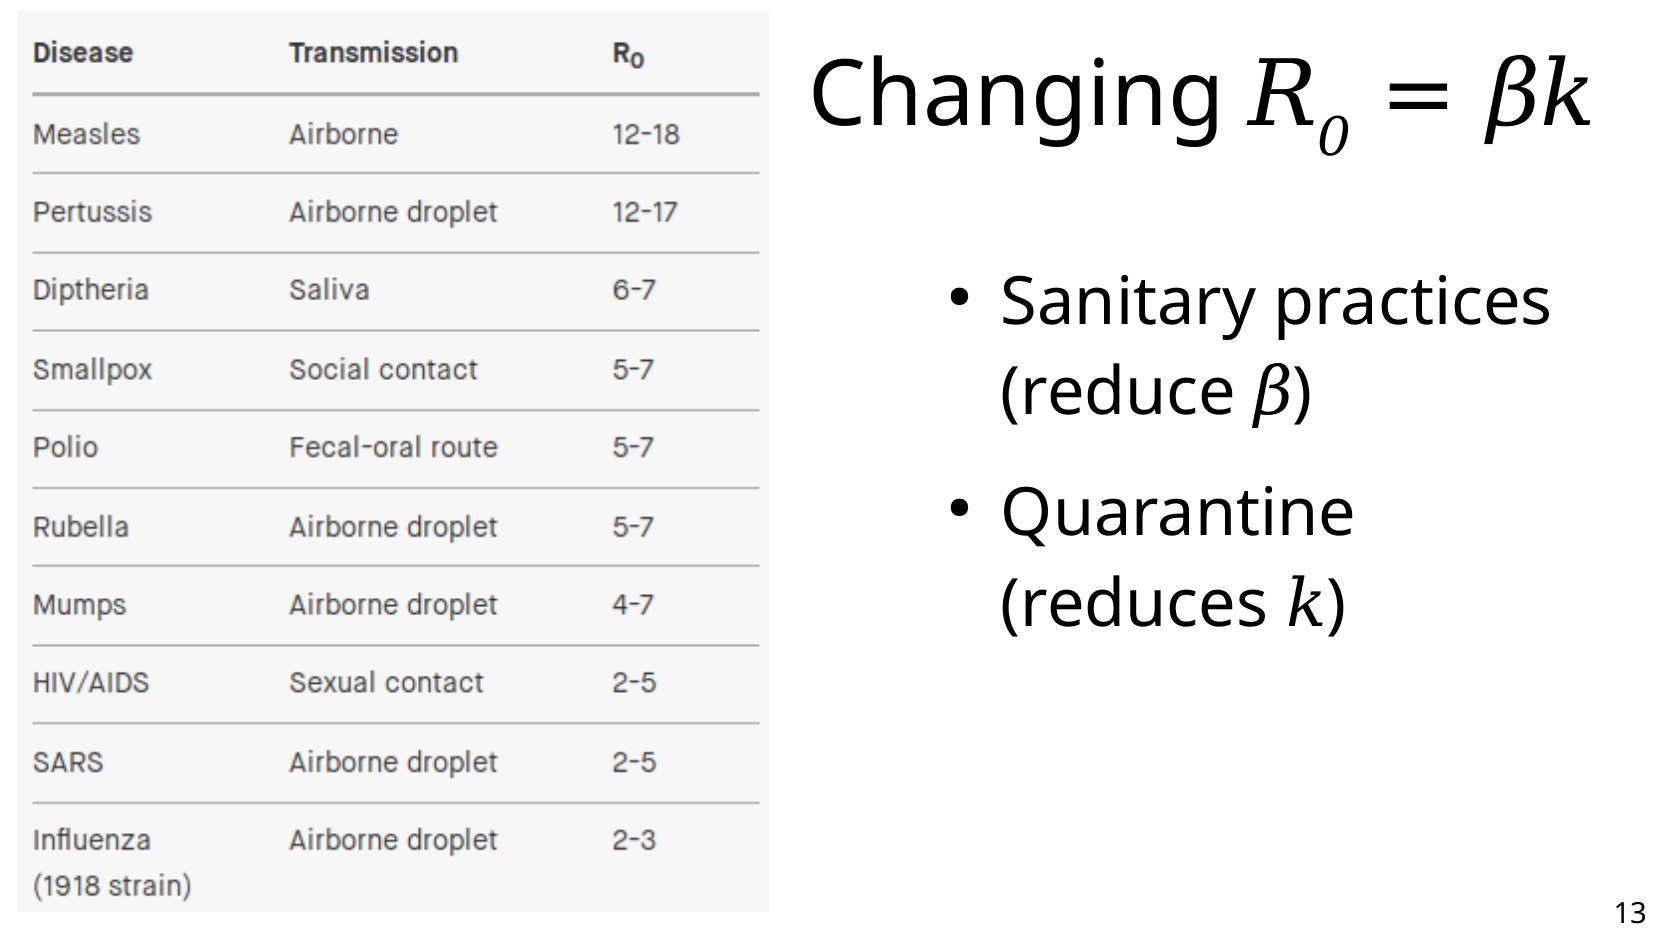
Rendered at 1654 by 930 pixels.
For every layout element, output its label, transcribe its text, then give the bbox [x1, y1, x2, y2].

title Changing R0 = βk [751, 0, 1653, 195]
picture [17, 11, 770, 912]
list Sanitary practices (reduce β) Quarantine (reduces k) [930, 252, 1571, 793]
